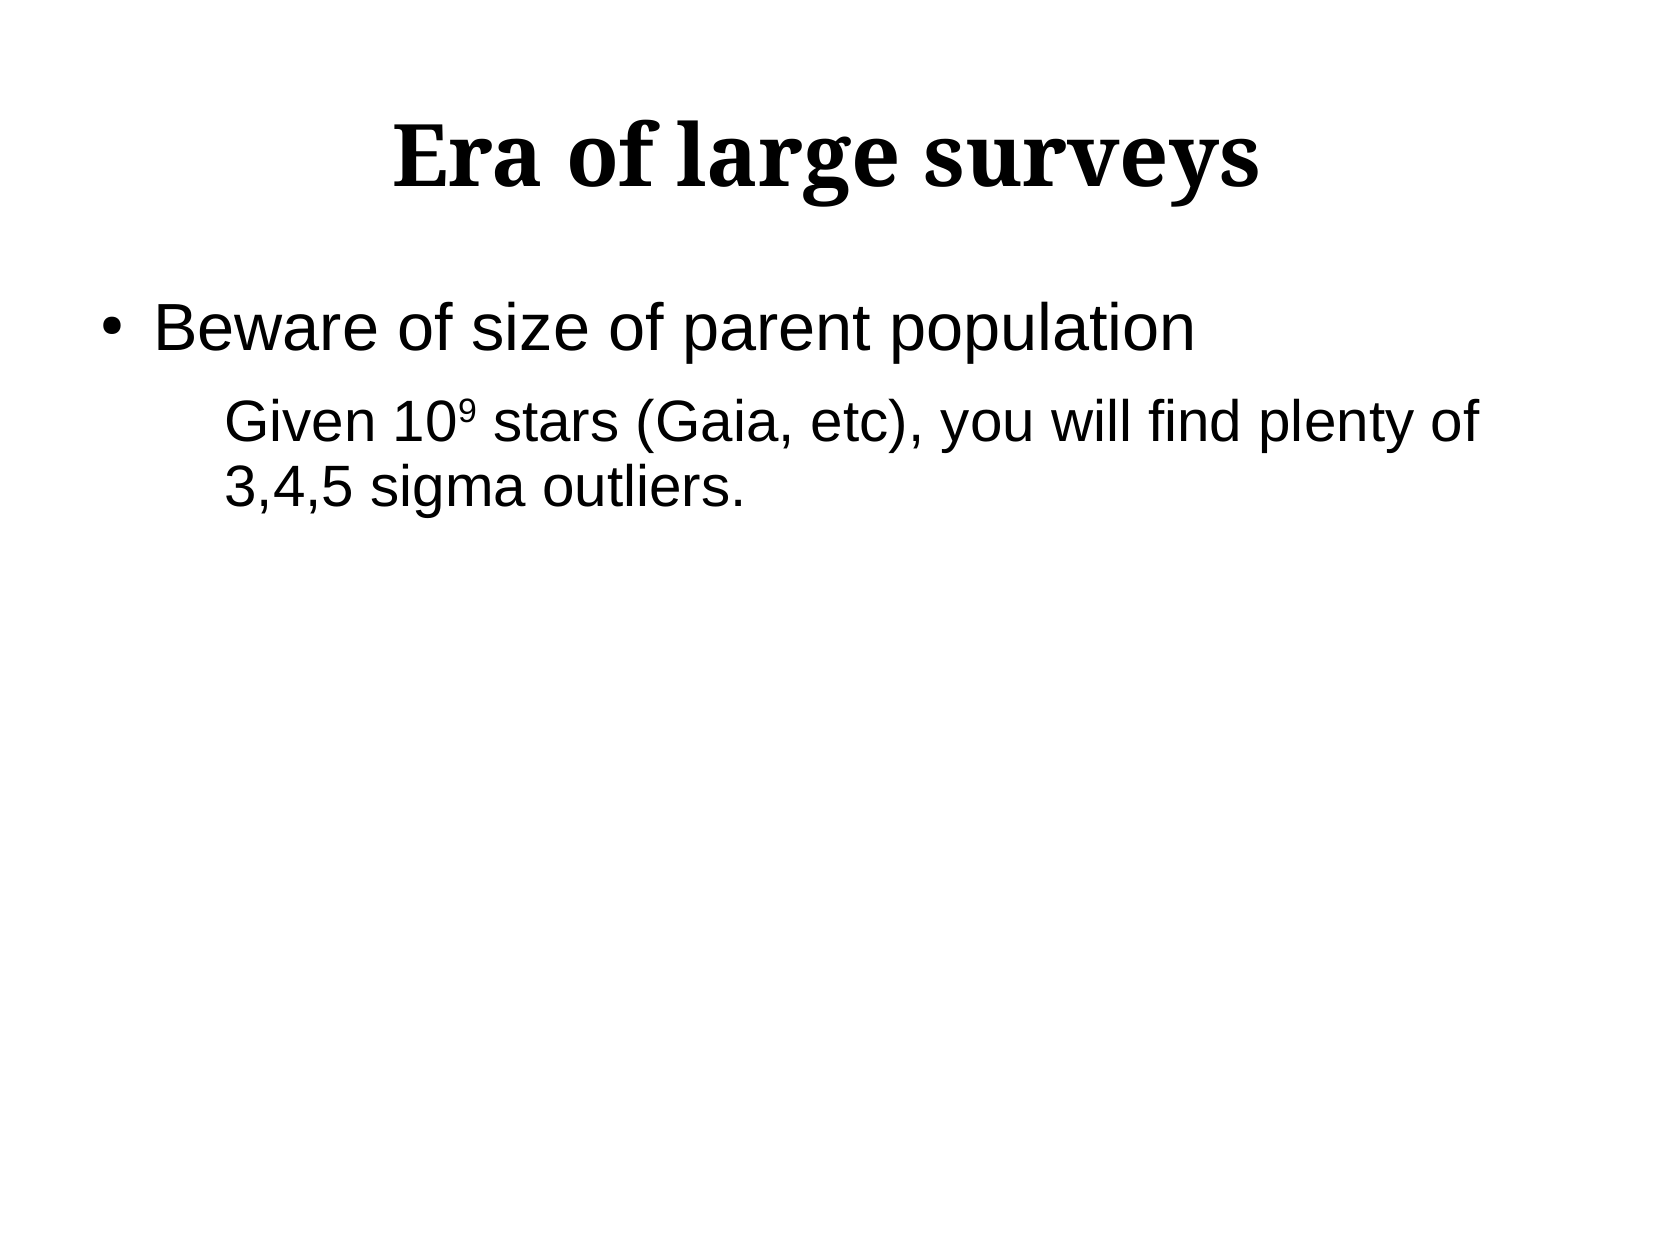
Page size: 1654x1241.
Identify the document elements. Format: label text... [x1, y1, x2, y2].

title Era of large surveys [82, 49, 1571, 257]
list Beware of size of parent population Given 109 stars (Gaia, etc), you will find plenty of 3,4,5 sigma outliers. [82, 290, 1571, 1010]
